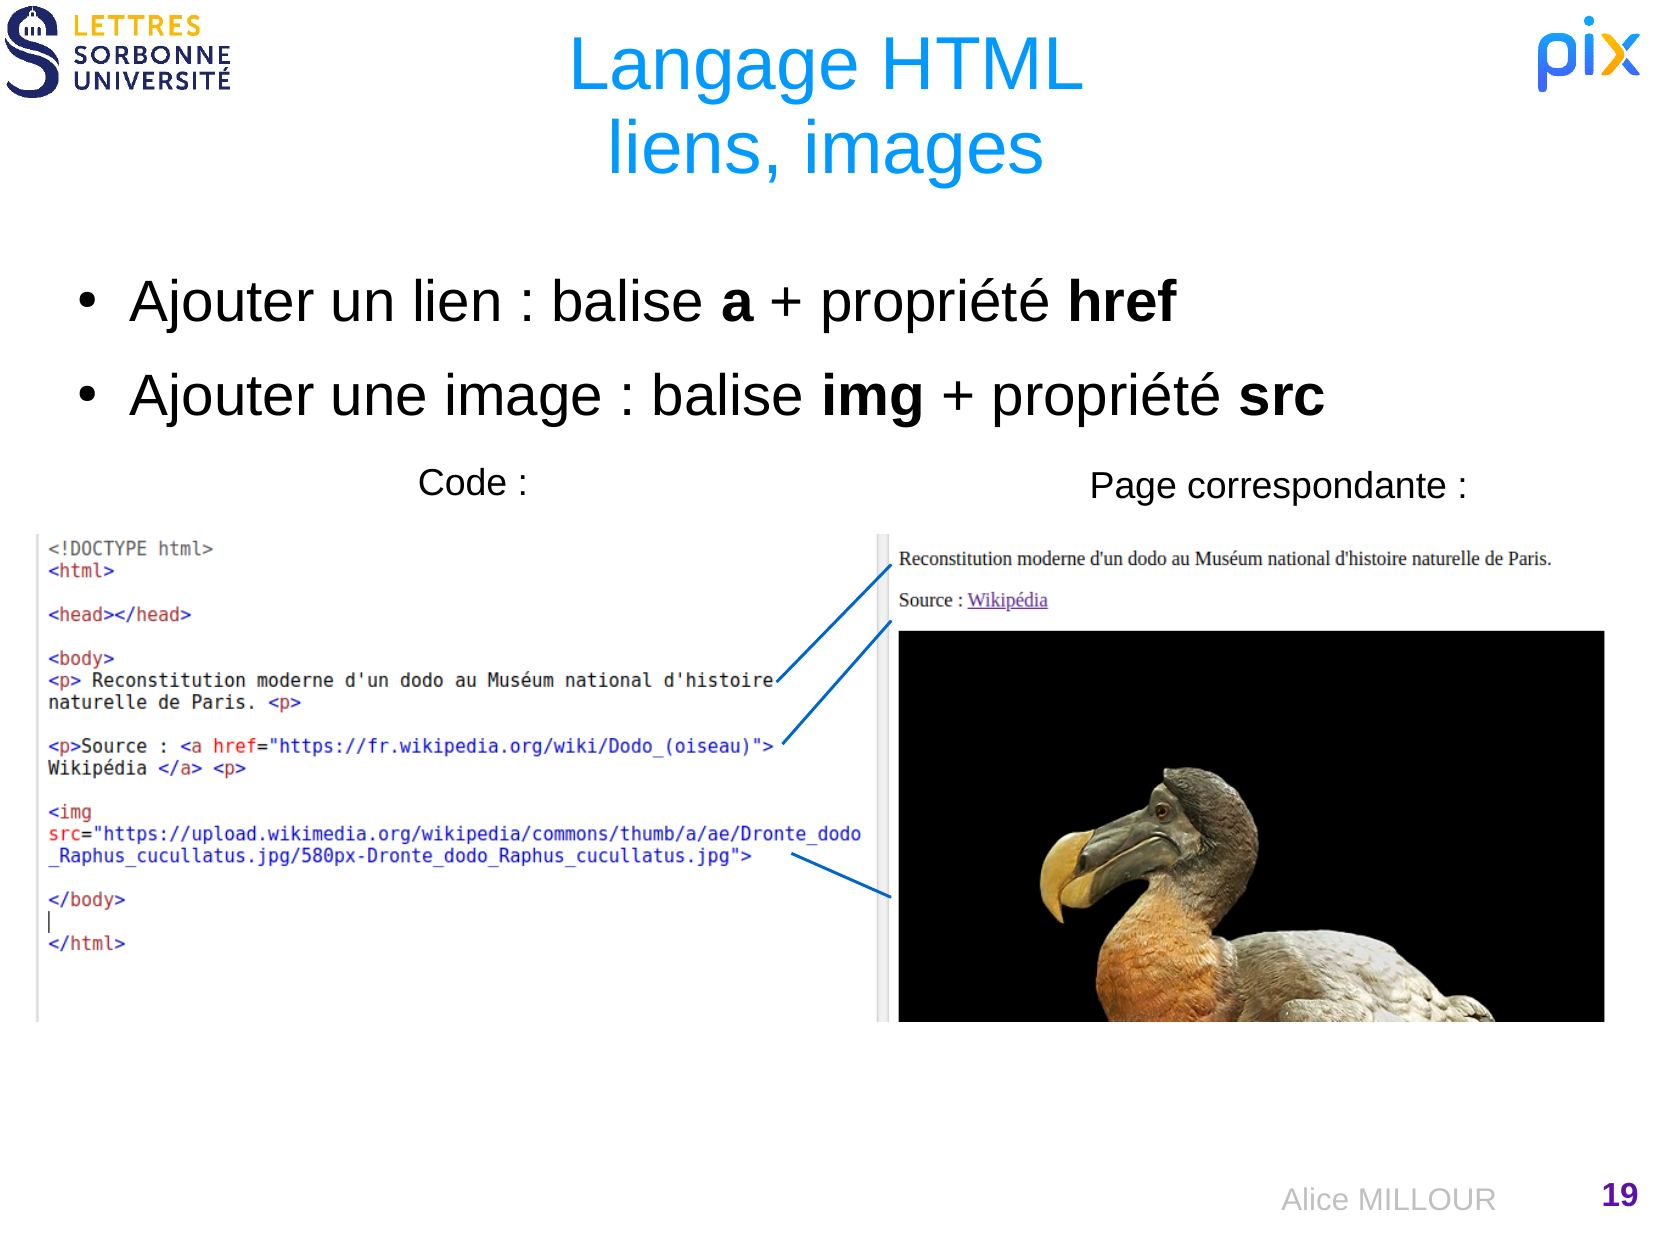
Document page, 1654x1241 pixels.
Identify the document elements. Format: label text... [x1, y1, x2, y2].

picture [5, 6, 82, 98]
text_box Page correspondante : [1074, 456, 1494, 514]
picture [35, 534, 1613, 1022]
text_box Code : [403, 454, 554, 511]
title Langage HTML liens, images [82, 2, 1571, 210]
list Ajouter un lien : balise a + propriété href Ajouter une image : balise img + propriété src [59, 268, 1548, 534]
